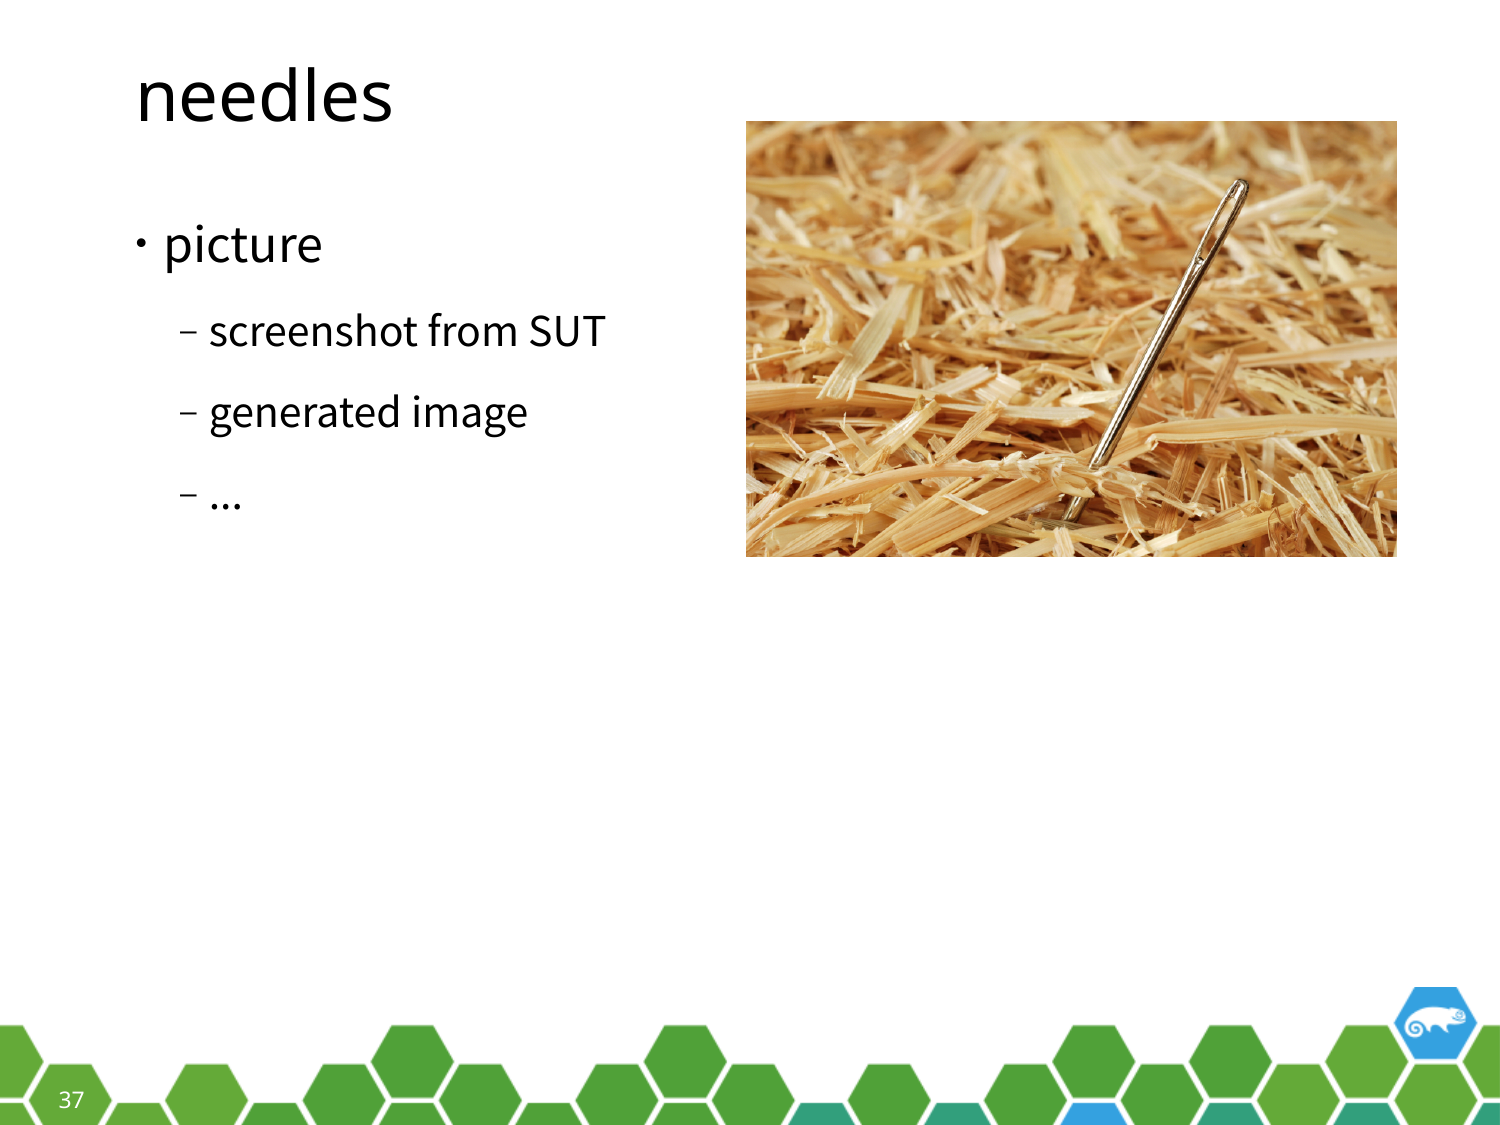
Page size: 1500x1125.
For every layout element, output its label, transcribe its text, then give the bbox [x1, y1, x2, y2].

title needles [135, 12, 1372, 175]
picture [746, 121, 1397, 557]
picture [0, 987, 1500, 1125]
list picture screenshot from SUT generated image ... [135, 208, 1372, 862]
